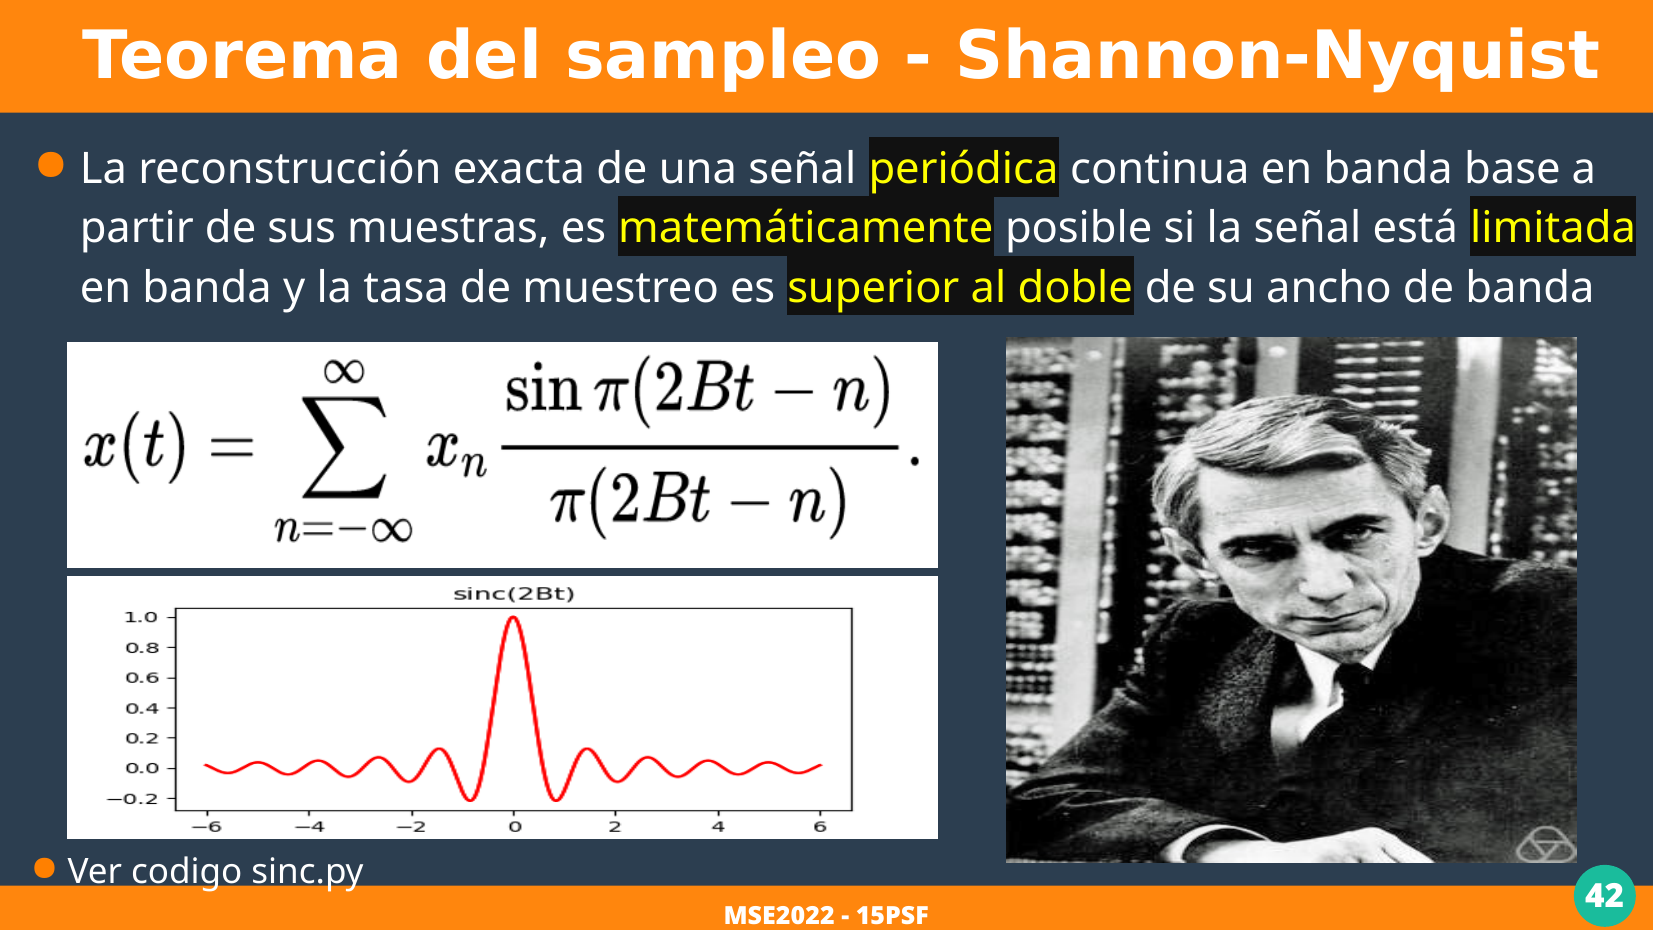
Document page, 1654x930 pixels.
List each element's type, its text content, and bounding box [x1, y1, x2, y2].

picture [67, 576, 938, 839]
picture [1006, 337, 1577, 863]
list La reconstrucción exacta de una señal periódica continua en banda base a partir de sus muestras, es matemáticamente posible si la señal está limitada en banda y la tasa de muestreo es superior al doble de su ancho de banda [18, 137, 1648, 376]
title Teorema del sampleo - Shannon-Nyquist [0, 16, 1653, 113]
picture [67, 342, 938, 568]
list Ver codigo sinc.py [18, 845, 413, 895]
